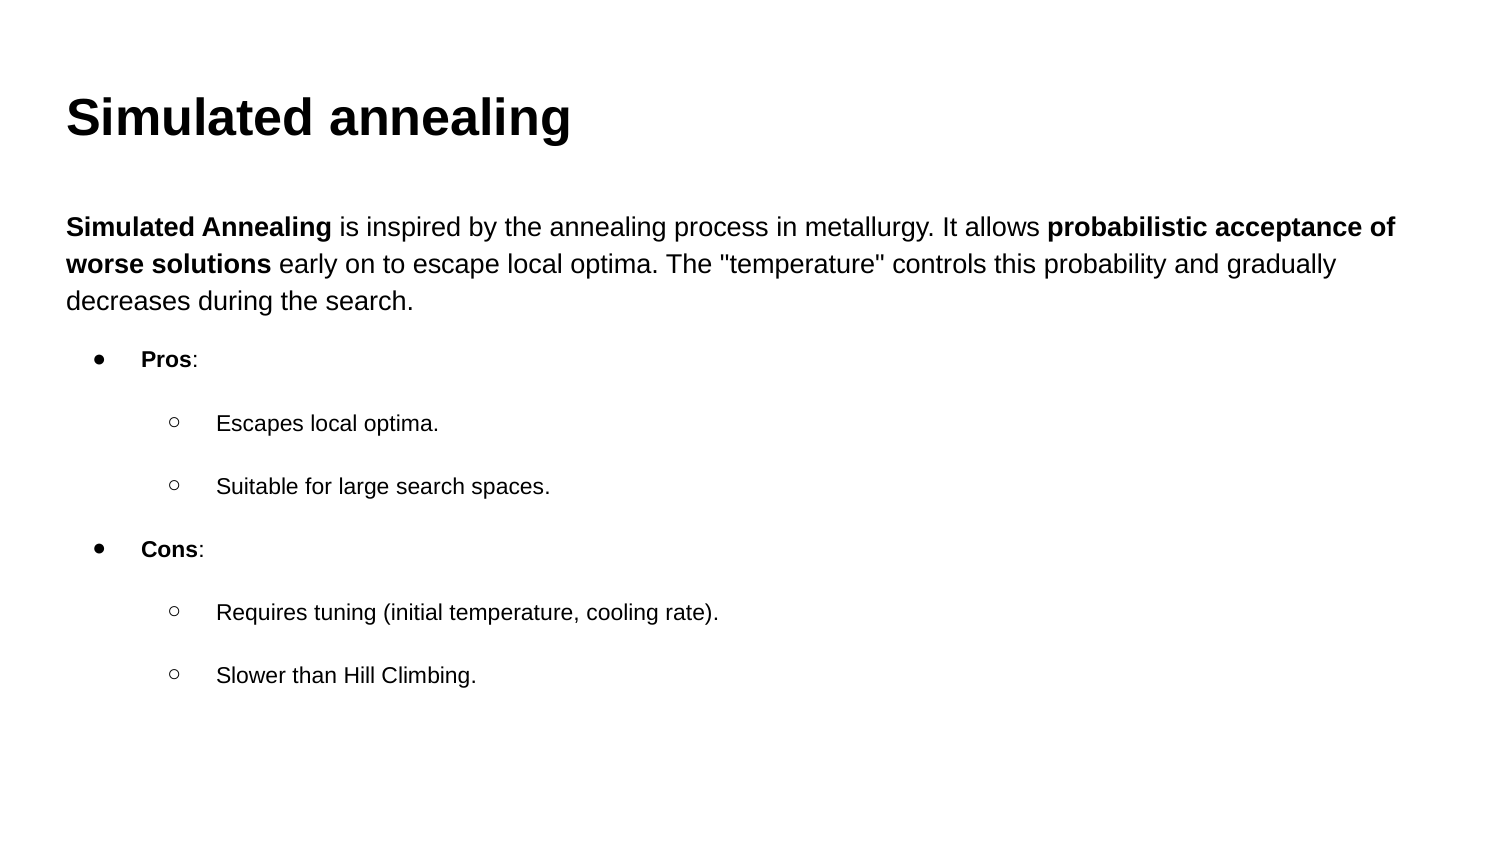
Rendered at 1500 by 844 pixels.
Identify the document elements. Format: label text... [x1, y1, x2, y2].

title Simulated annealing [51, 72, 1449, 167]
list Simulated Annealing is inspired by the annealing process in metallurgy. It allows probabilistic acceptance of worse solutions early on to escape local optima. The "temperature" controls this probability and gradually decreases during the search. Pros: Escapes local optima. Suitable for large search spaces. Cons: Requires tuning (initial temperature, cooling rate). Slower than Hill Climbing. [51, 189, 1449, 750]
